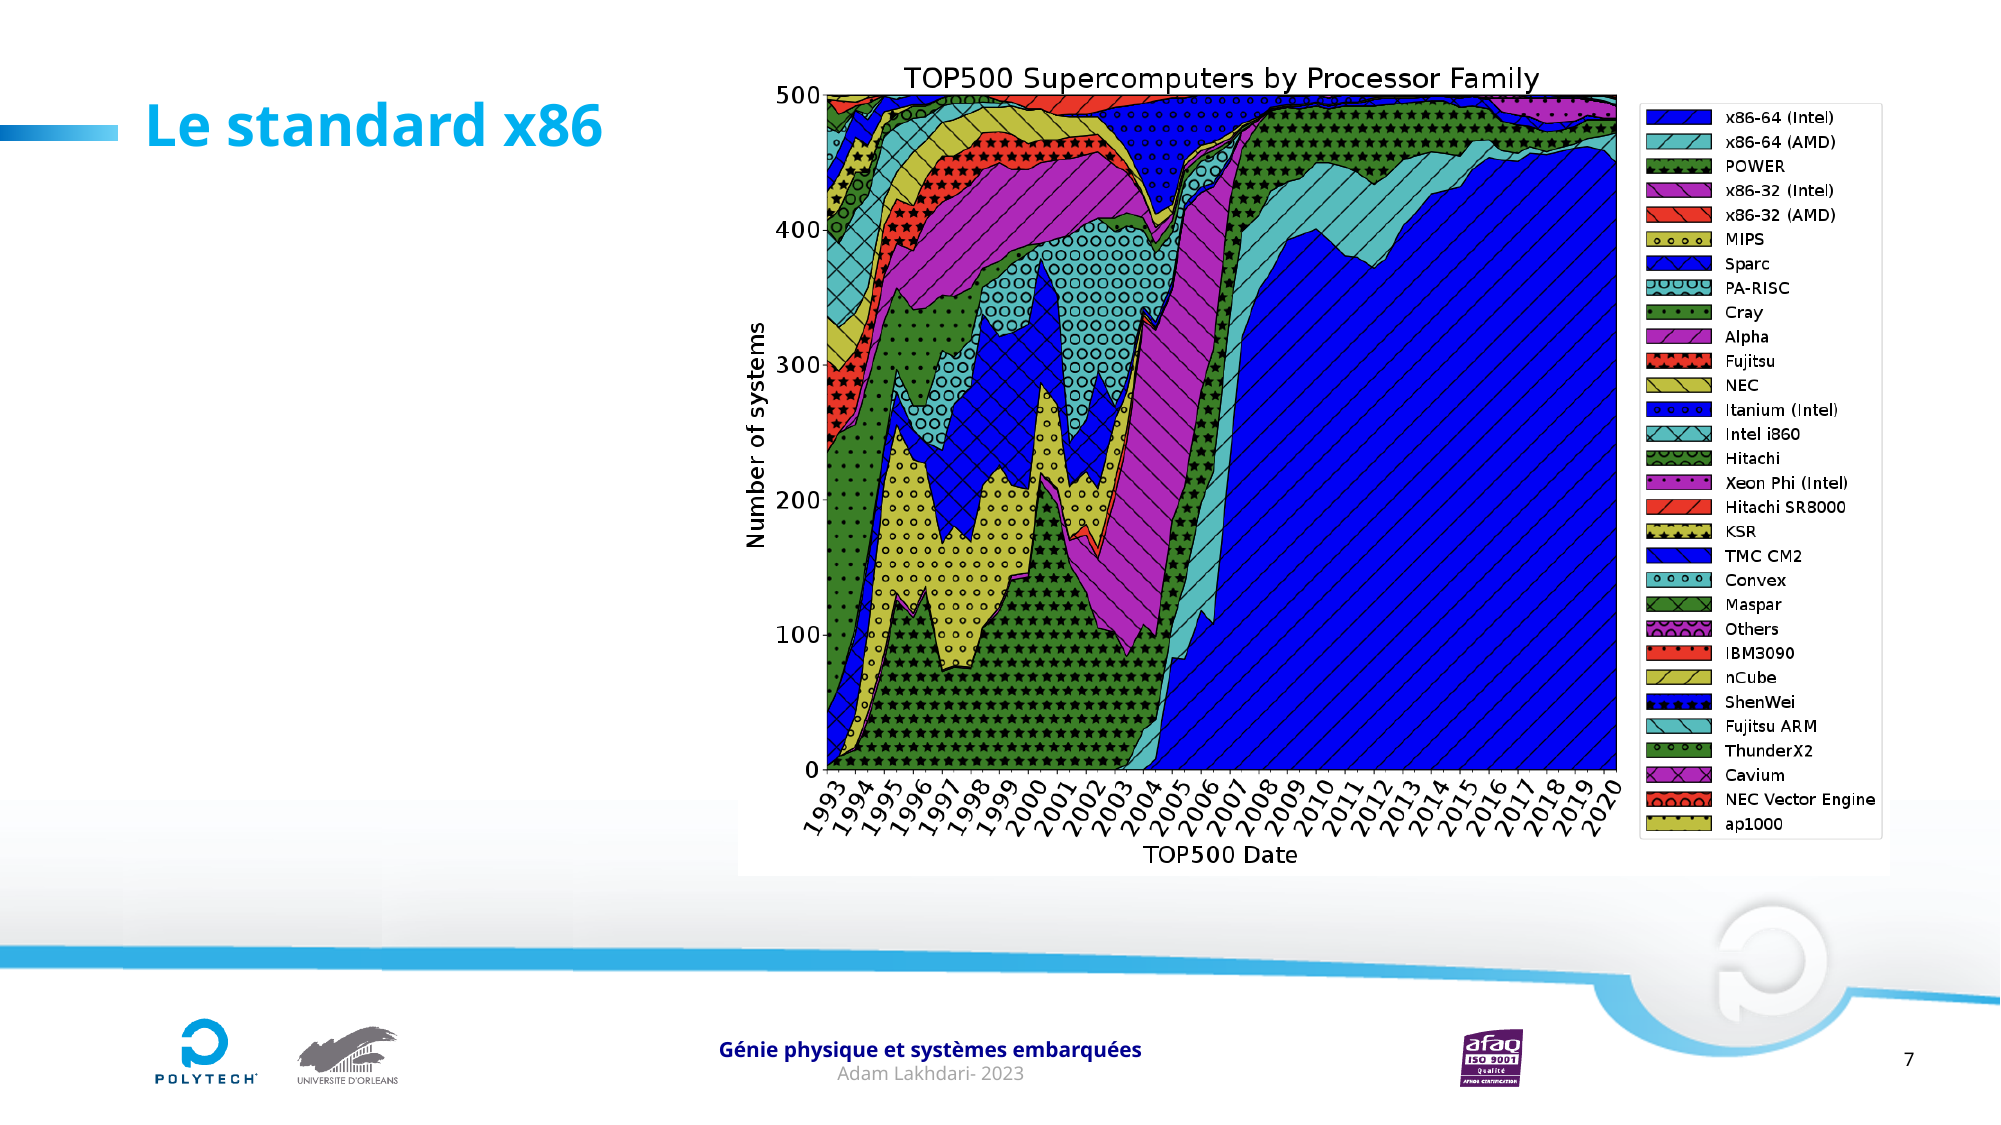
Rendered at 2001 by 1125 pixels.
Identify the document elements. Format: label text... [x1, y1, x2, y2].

picture [0, 58, 2000, 1125]
text_box Génie physique et systèmes embarquées Adam Lakhdari- 2023 [402, 1035, 1459, 1085]
title Le standard x86 [129, 29, 1930, 218]
